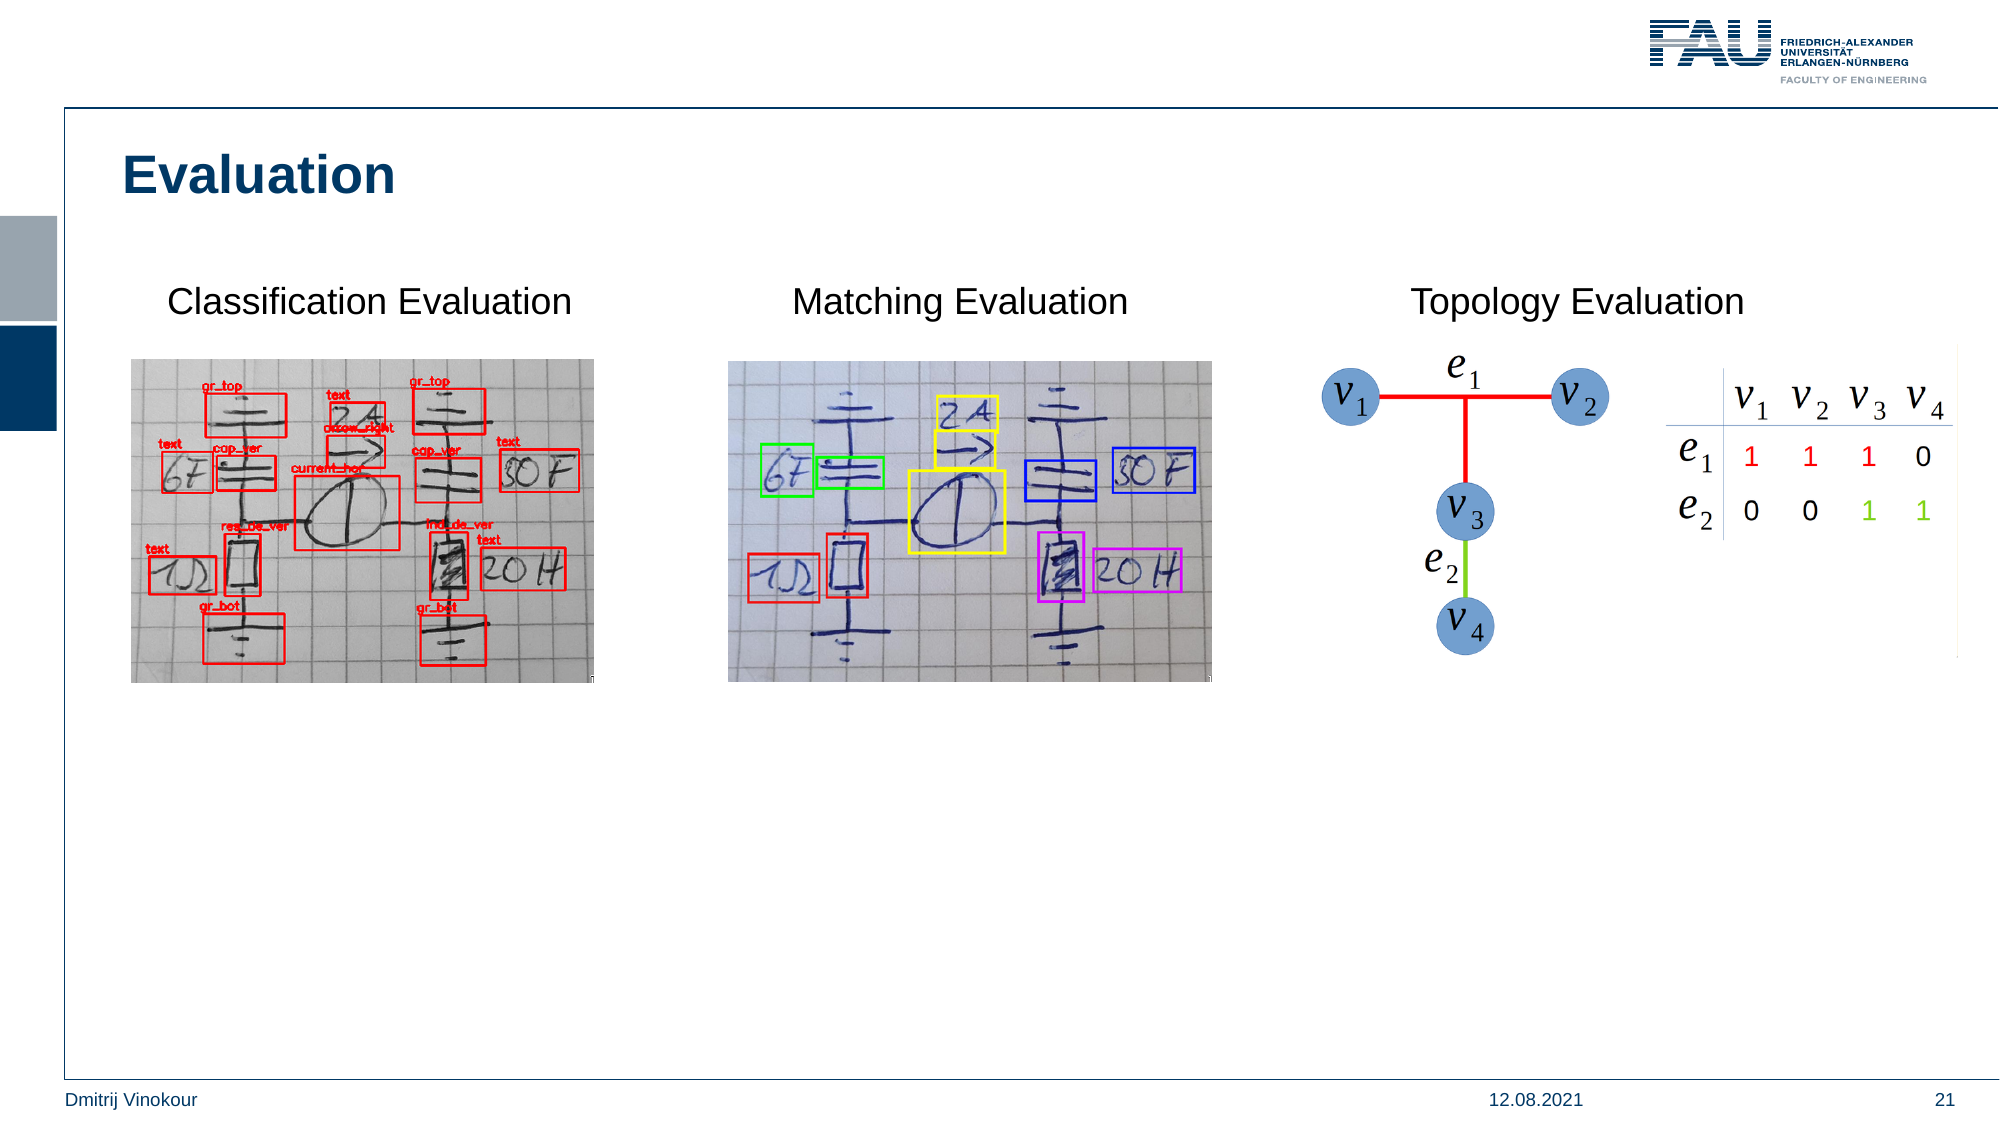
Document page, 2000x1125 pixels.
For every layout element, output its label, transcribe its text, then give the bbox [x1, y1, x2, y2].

picture [728, 361, 1212, 682]
text_box Dmitrij Vinokour [64, 1087, 1403, 1119]
picture [131, 359, 594, 683]
text_box Evaluation [122, 139, 1946, 224]
text_box Classification Evaluation Matching Evaluation Topology Evaluation [99, 224, 1946, 450]
picture [1316, 344, 1958, 658]
text_box 12.08.2021 [1489, 1087, 1725, 1119]
text_box <number> [1798, 1087, 1956, 1119]
